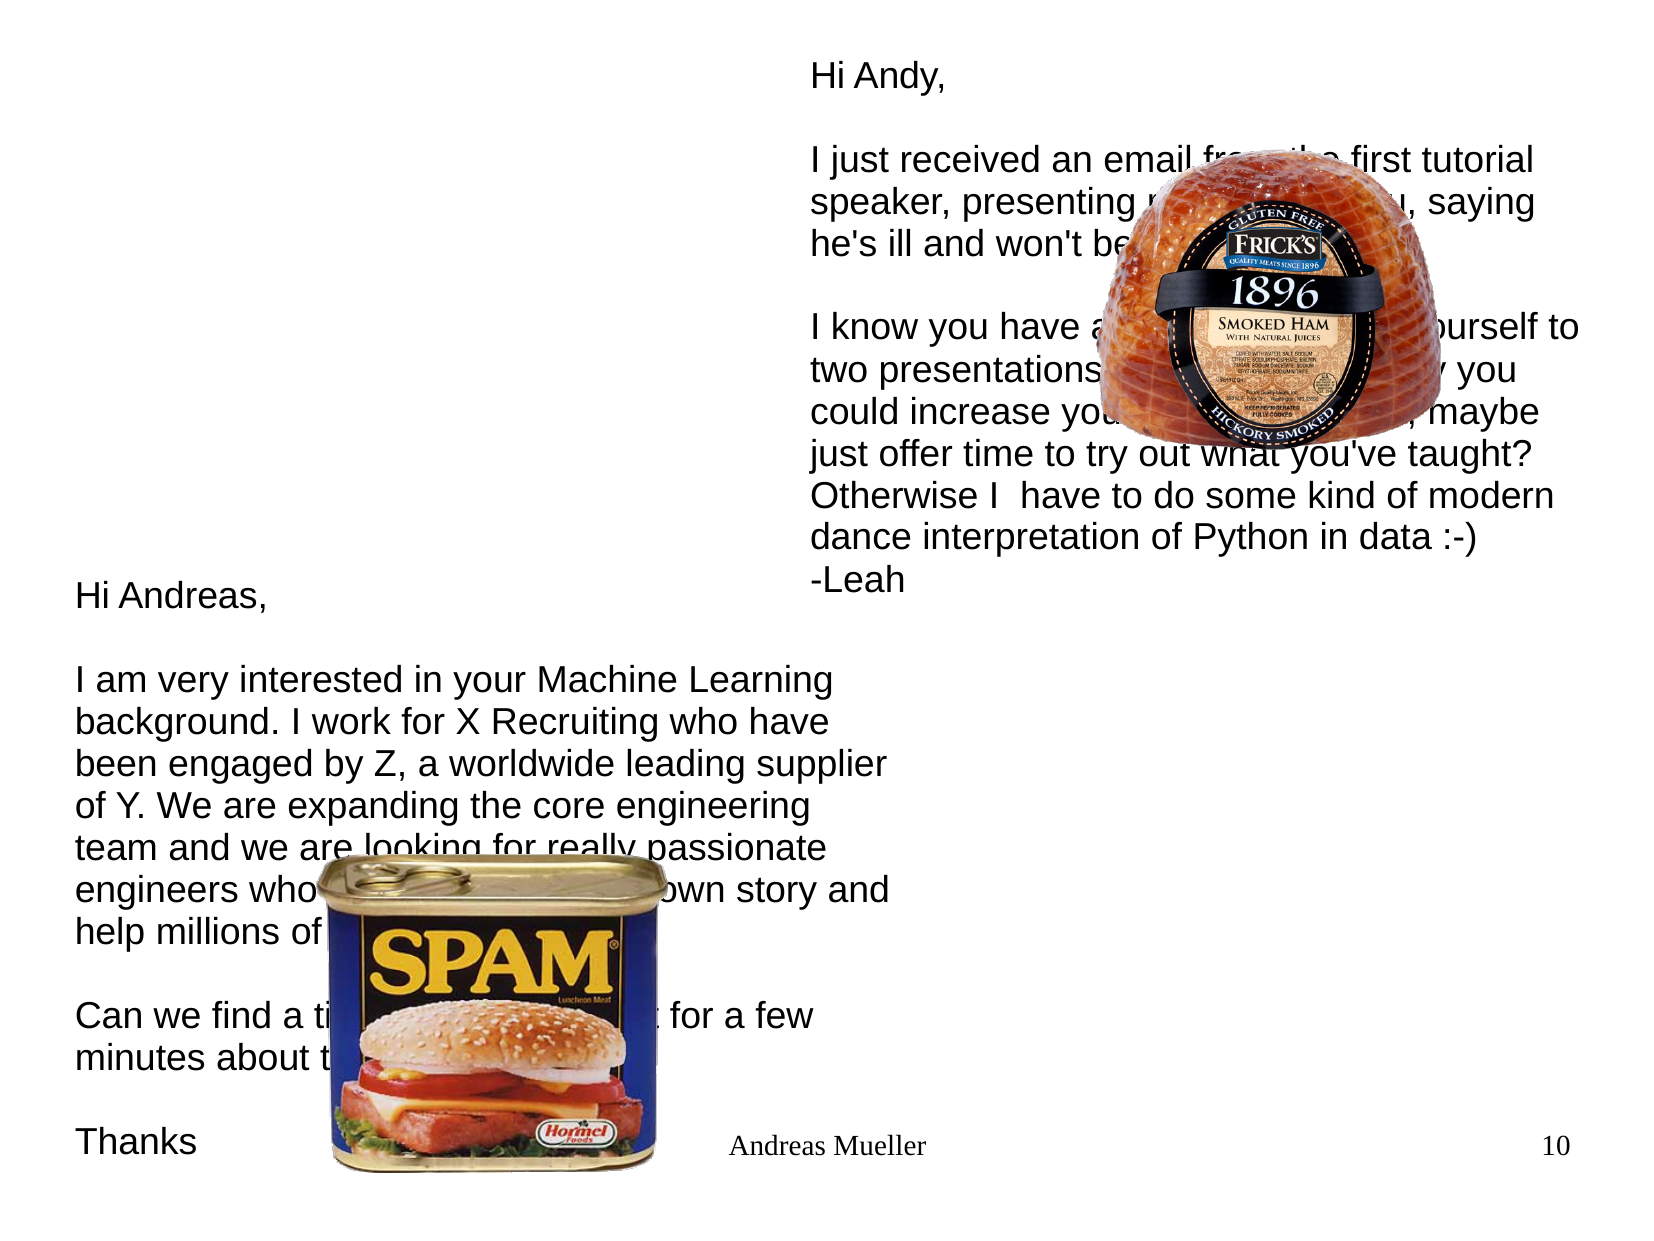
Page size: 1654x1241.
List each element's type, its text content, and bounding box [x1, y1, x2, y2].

subtitle Hi Andy, I just received an email from the first tutorial speaker, presenting right before you, saying he's ill and won't be able to make it. I know you have already committed yourself to two presentations, but is there anyway you could increase your tutorial time slot, maybe just offer time to try out what you've taught? Otherwise I have to do some kind of modern dance interpretation of Python in data :-) -Leah [810, 54, 1606, 601]
text_box Hi Andreas, I am very interested in your Machine Learning background. I work for X Recruiting who have been engaged by Z, a worldwide leading supplier of Y. We are expanding the core engineering team and we are looking for really passionate engineers who want to create their own story and help millions of people. Can we find a time for a call to chat for a few minutes about this? Thanks [60, 567, 916, 1171]
picture [315, 854, 669, 1173]
picture [1095, 149, 1441, 451]
